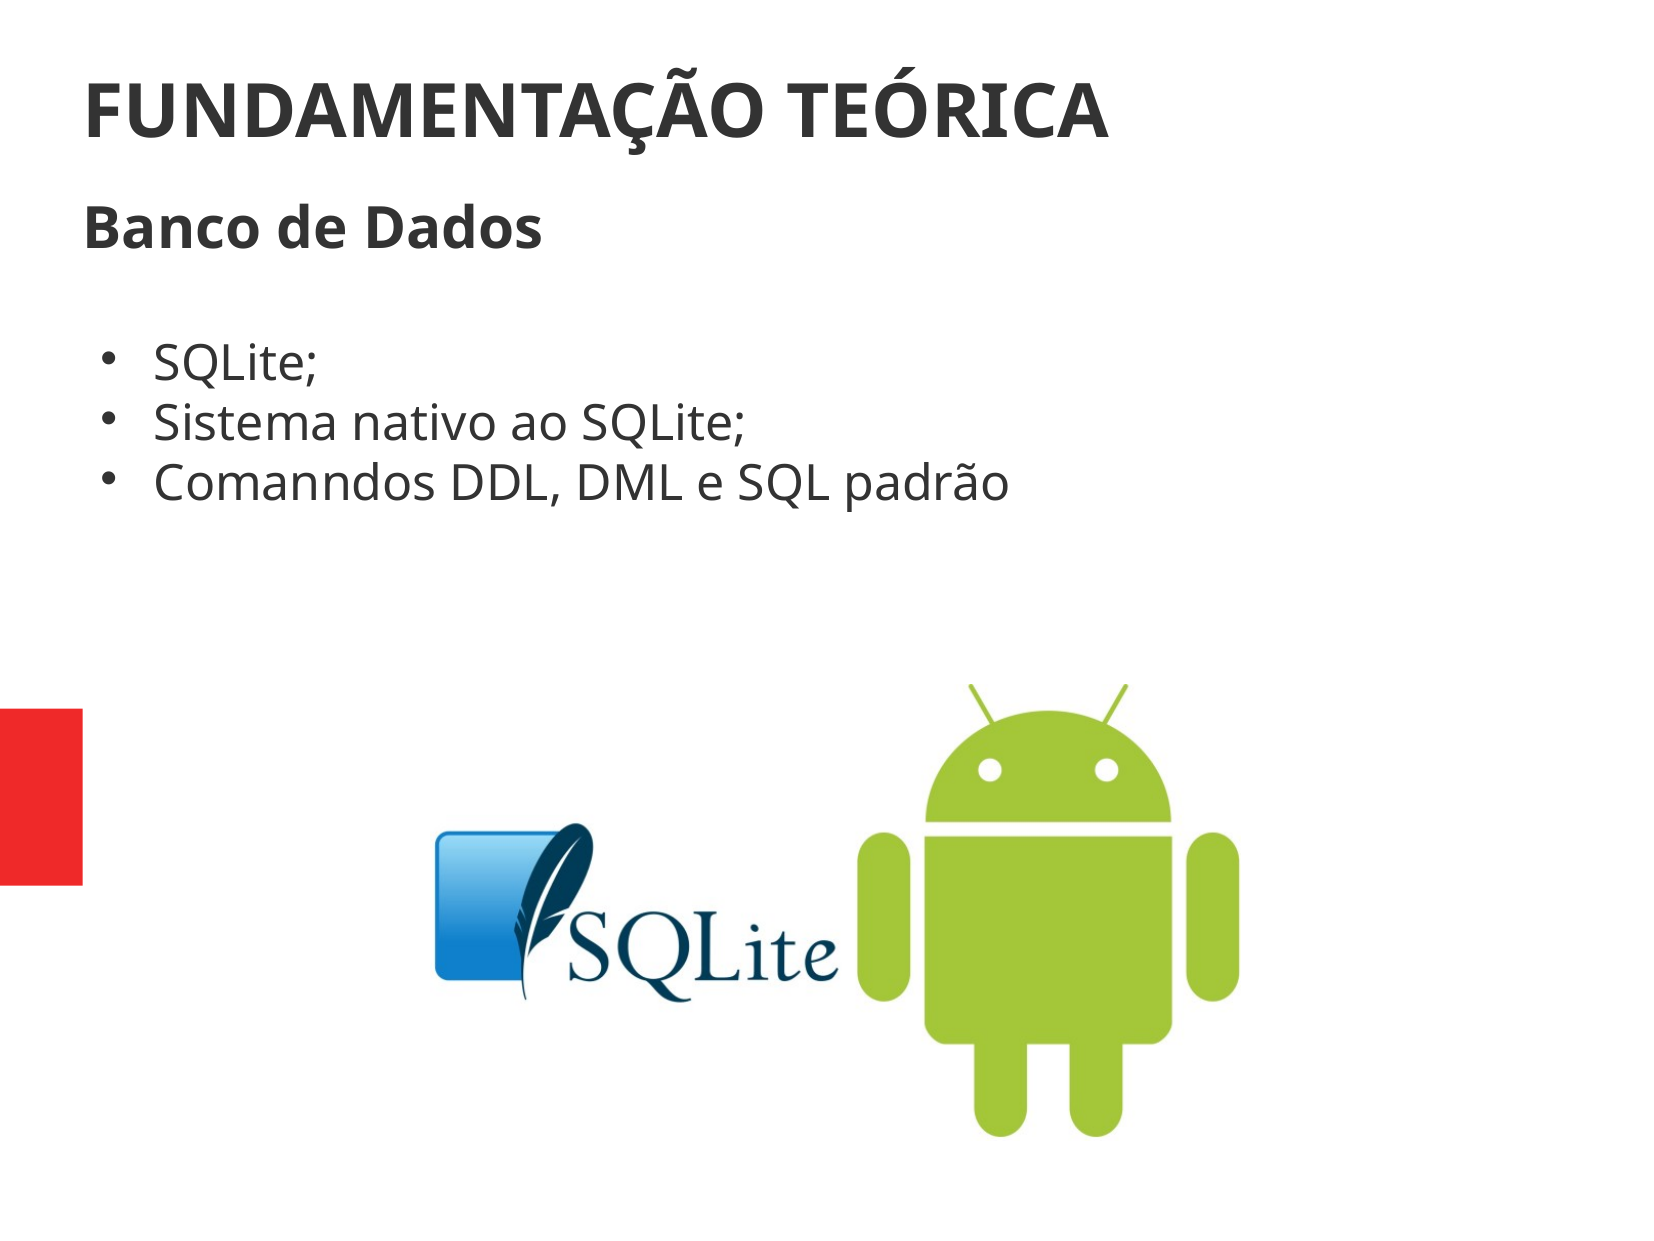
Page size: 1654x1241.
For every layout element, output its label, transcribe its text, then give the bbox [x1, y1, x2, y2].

picture [430, 684, 1241, 1141]
text_box Banco de Dados [82, 167, 1571, 284]
text_box SQLite; Sistema nativo ao SQLite; Comanndos DDL, DML e SQL padrão [82, 330, 1571, 1010]
text_box FUNDAMENTAÇÃO TEÓRICA [82, 49, 1571, 166]
